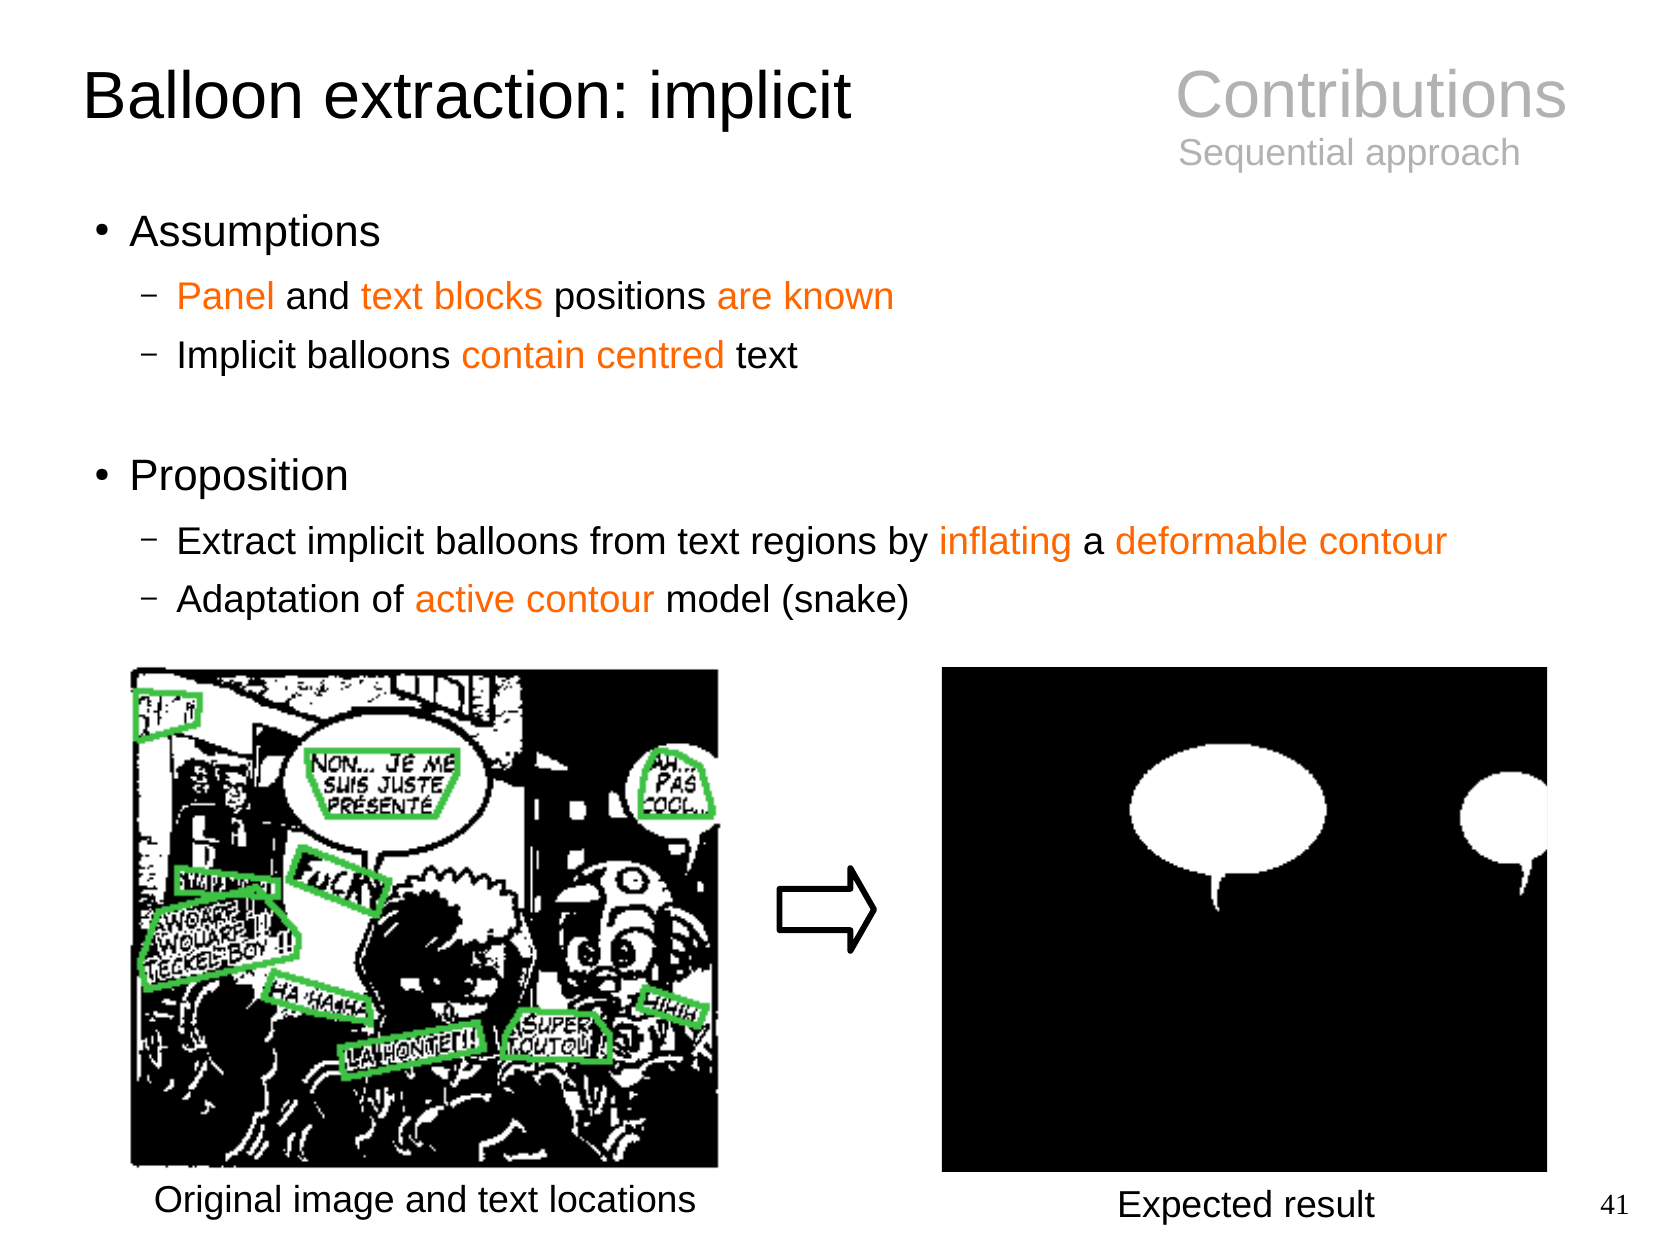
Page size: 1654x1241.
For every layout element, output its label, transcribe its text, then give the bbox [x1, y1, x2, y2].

title Balloon extraction: implicit [82, 49, 1571, 142]
picture [88, 635, 768, 1199]
picture [941, 667, 1548, 1172]
text_box Original image and text locations [124, 1170, 727, 1228]
list Assumptions Panel and text blocks positions are known Implicit balloons contain centred text Proposition Extract implicit balloons from text regions by inflating a deformable contour Adaptation of active contour model (snake) [82, 206, 1571, 626]
text_box Expected result [903, 1176, 1589, 1234]
